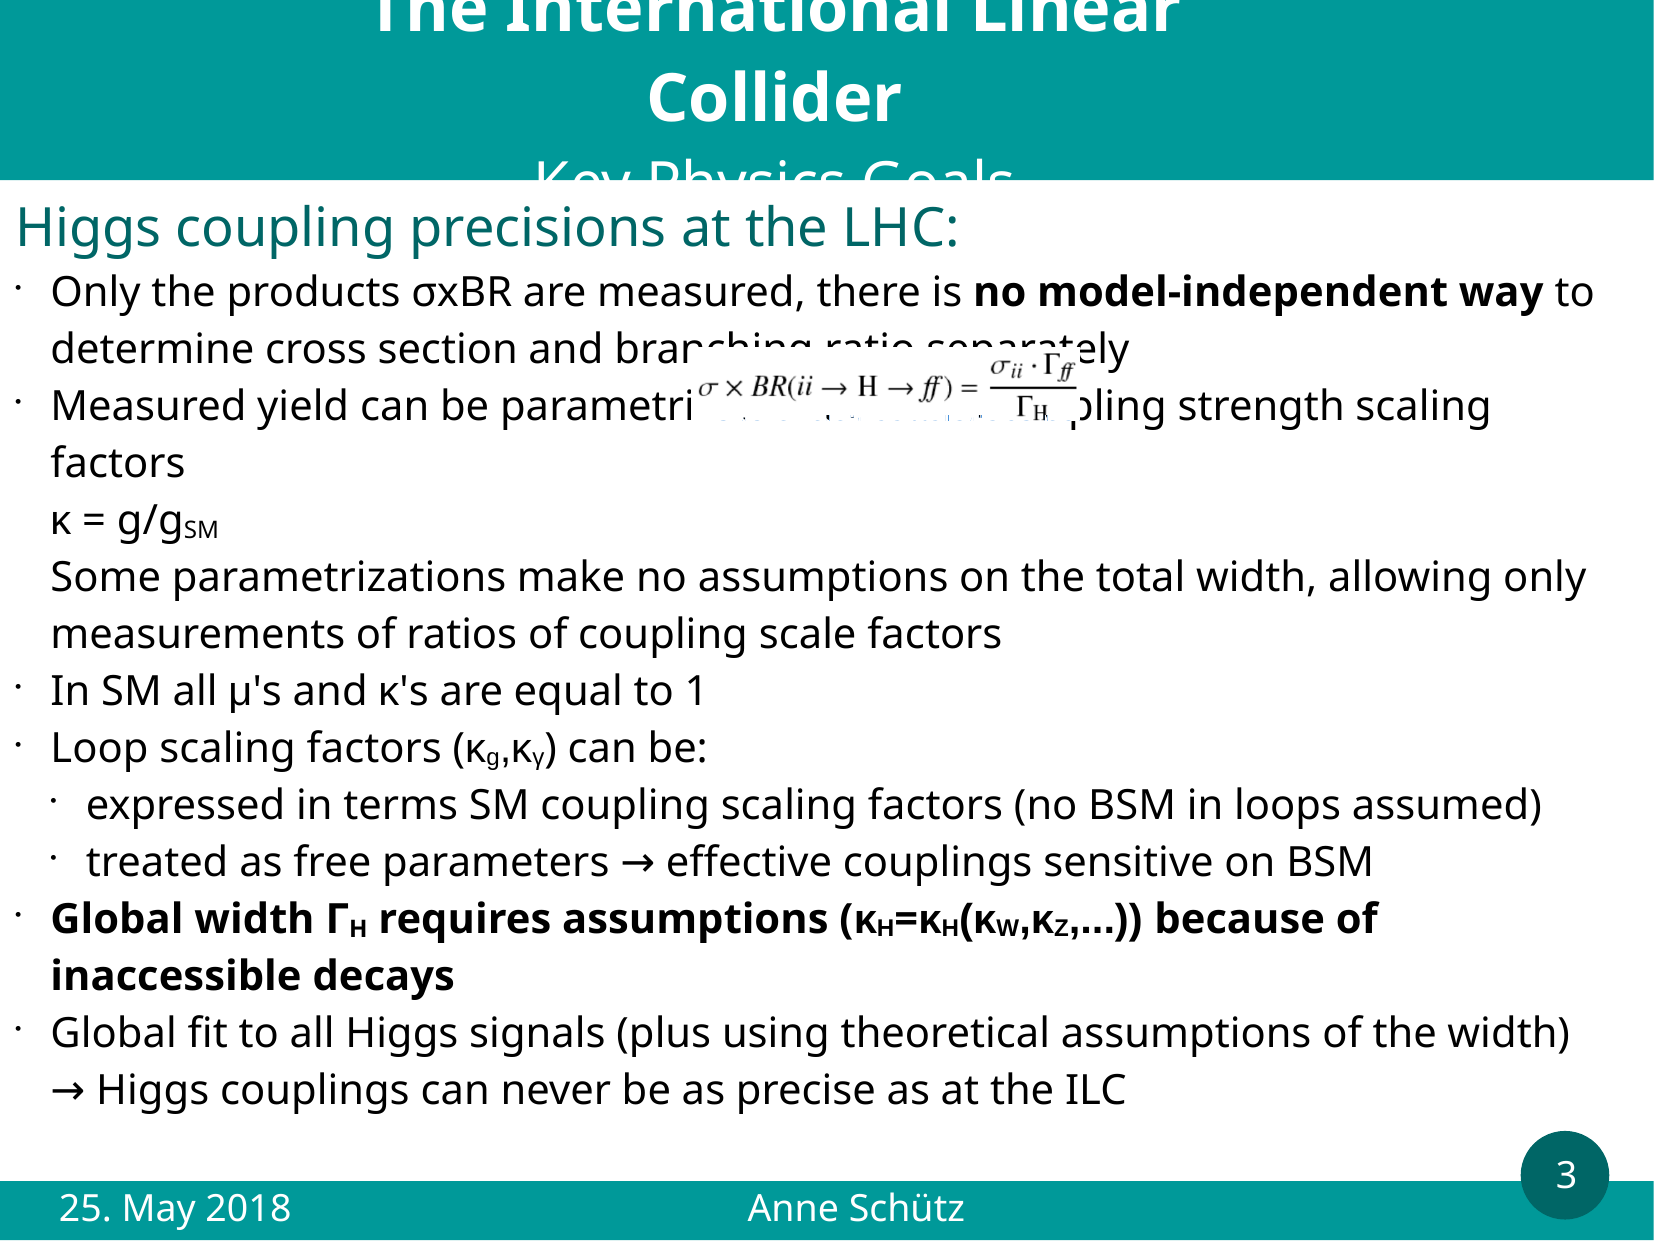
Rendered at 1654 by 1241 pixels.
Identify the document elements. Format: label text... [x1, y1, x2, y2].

picture [691, 347, 1081, 421]
title The International Linear Collider Key Physics Goals [366, 0, 1287, 134]
text_box Higgs coupling precisions at the LHC: Only the products σxBR are measured, there is no model-independent way to determine cross section and branching ratio separately Measured yield can be parametrized in terms of coupling strength scaling factors κ = g/gSM Some parametrizations make no assumptions on the total width, allowing only measurements of ratios of coupling scale factors In SM all μ's and κ's are equal to 1 Loop scaling factors (κg,κγ) can be: expressed in terms SM coupling scaling factors (no BSM in loops assumed) treated as free parameters → effective couplings sensitive on BSM Global width ΓH requires assumptions (κH=κH(κW,κZ,...)) because of inaccessible decays Global fit to all Higgs signals (plus using theoretical assumptions of the width) → Higgs couplings can never be as precise as at the ILC [15, 134, 1636, 1097]
